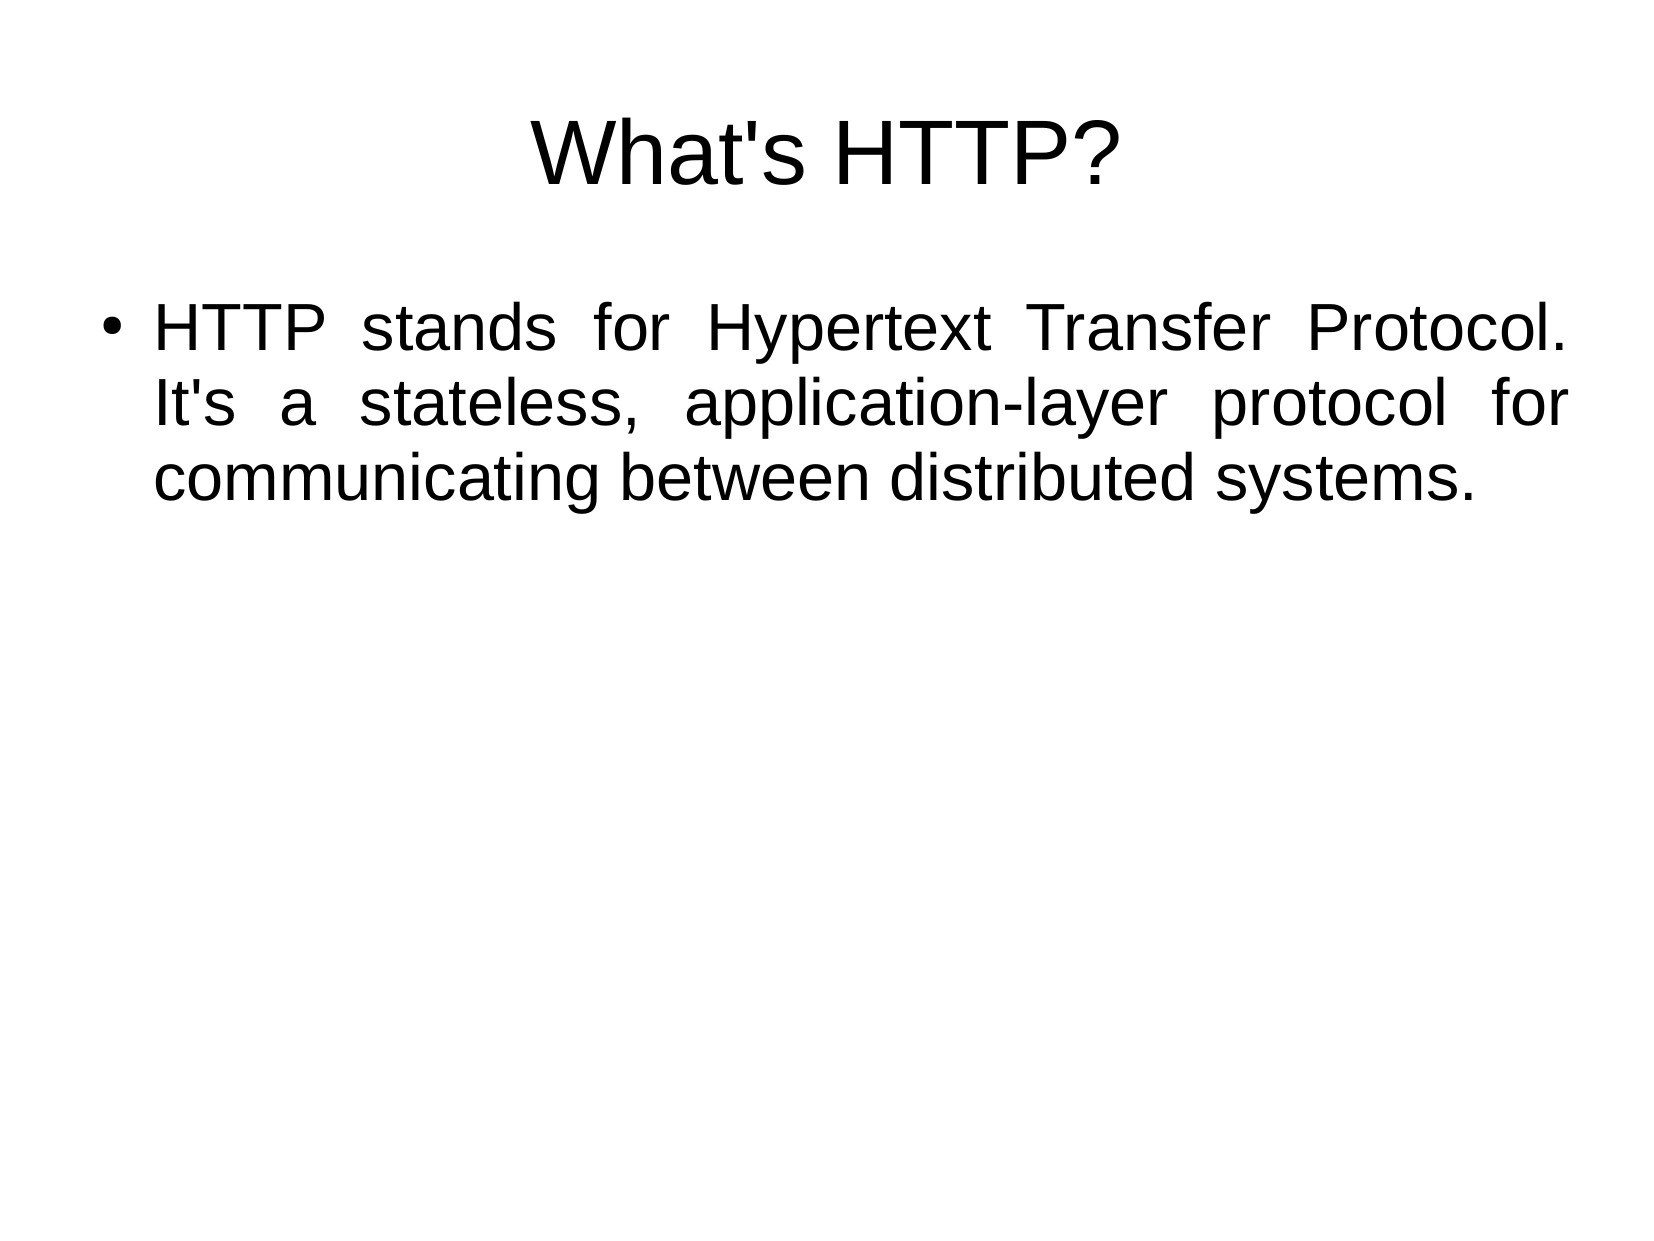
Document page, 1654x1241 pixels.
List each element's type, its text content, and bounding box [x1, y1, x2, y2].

list HTTP stands for Hypertext Transfer Protocol. It's a stateless, application-layer protocol for communicating between distributed systems. [82, 290, 1571, 1010]
title What's HTTP? [82, 49, 1571, 257]
